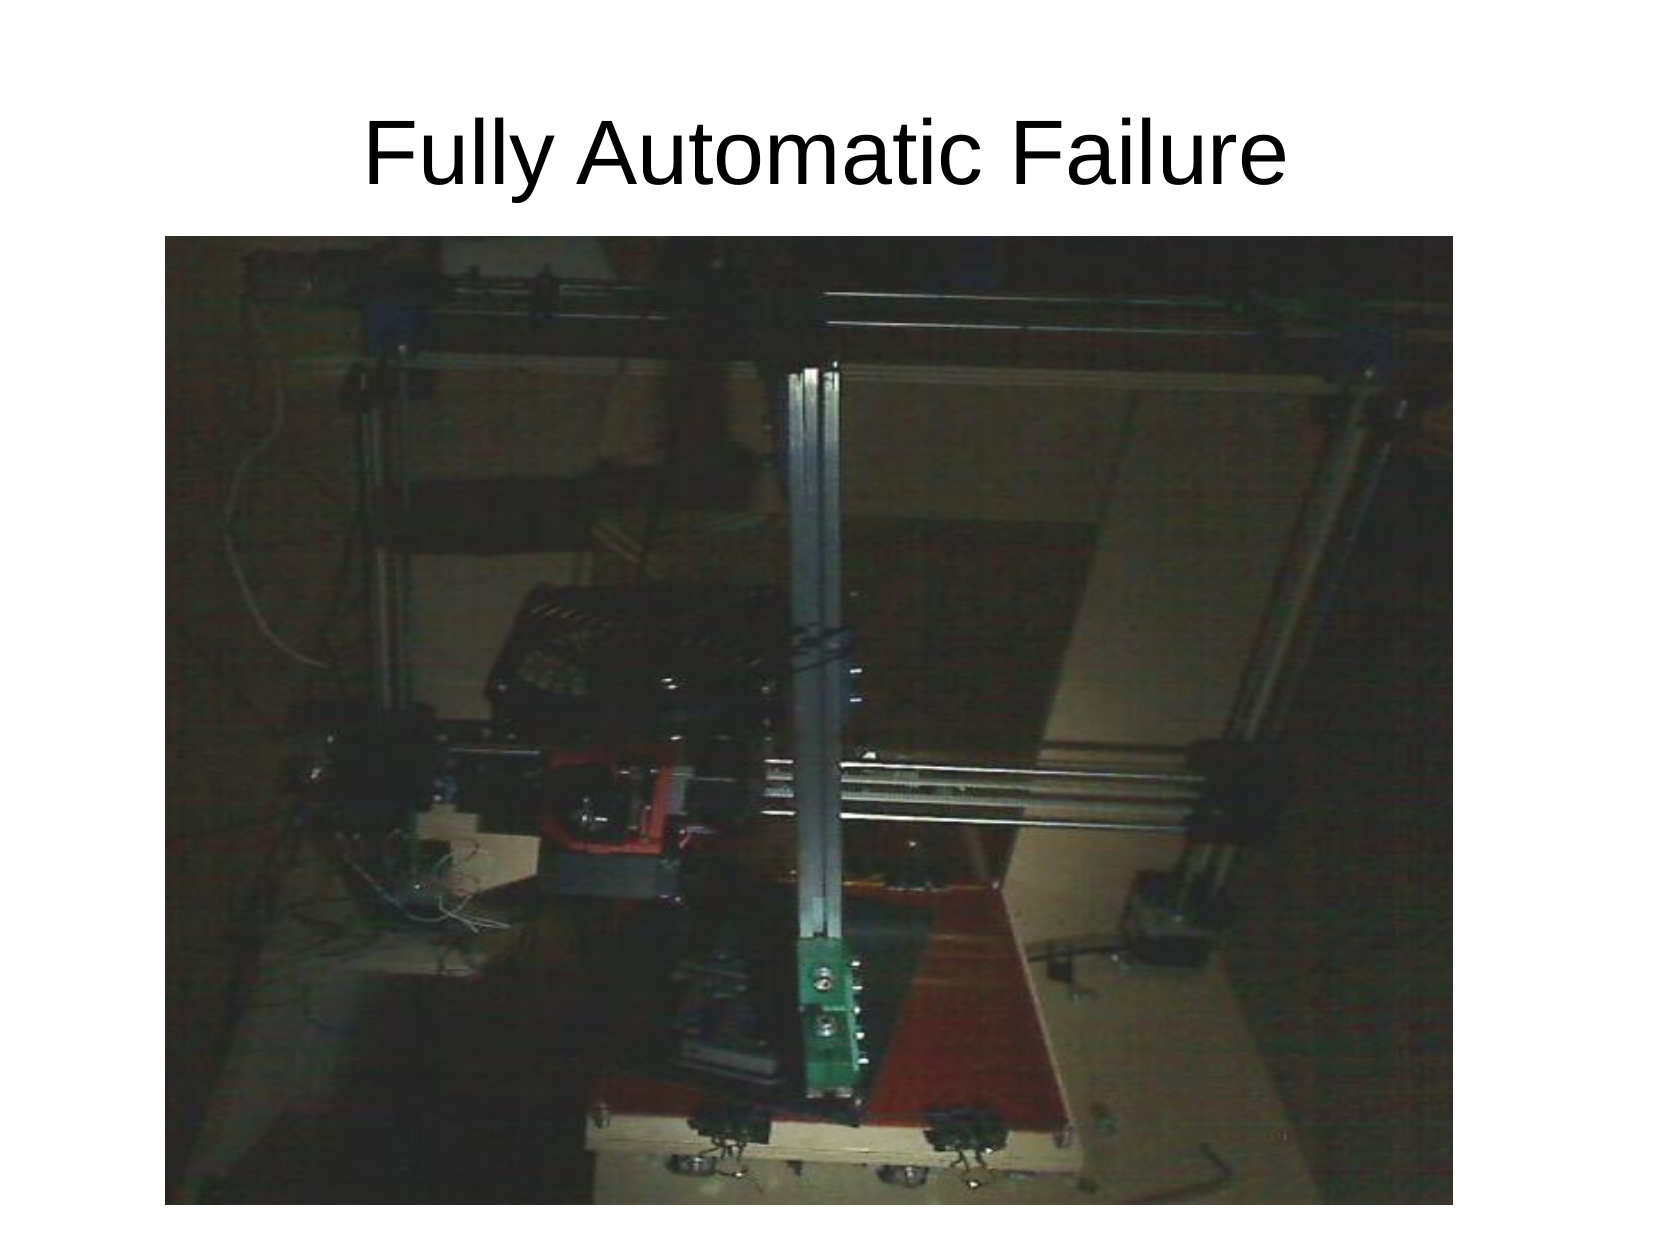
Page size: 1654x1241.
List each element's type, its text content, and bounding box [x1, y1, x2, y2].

title Fully Automatic Failure [82, 49, 1571, 257]
picture [165, 236, 1453, 1205]
